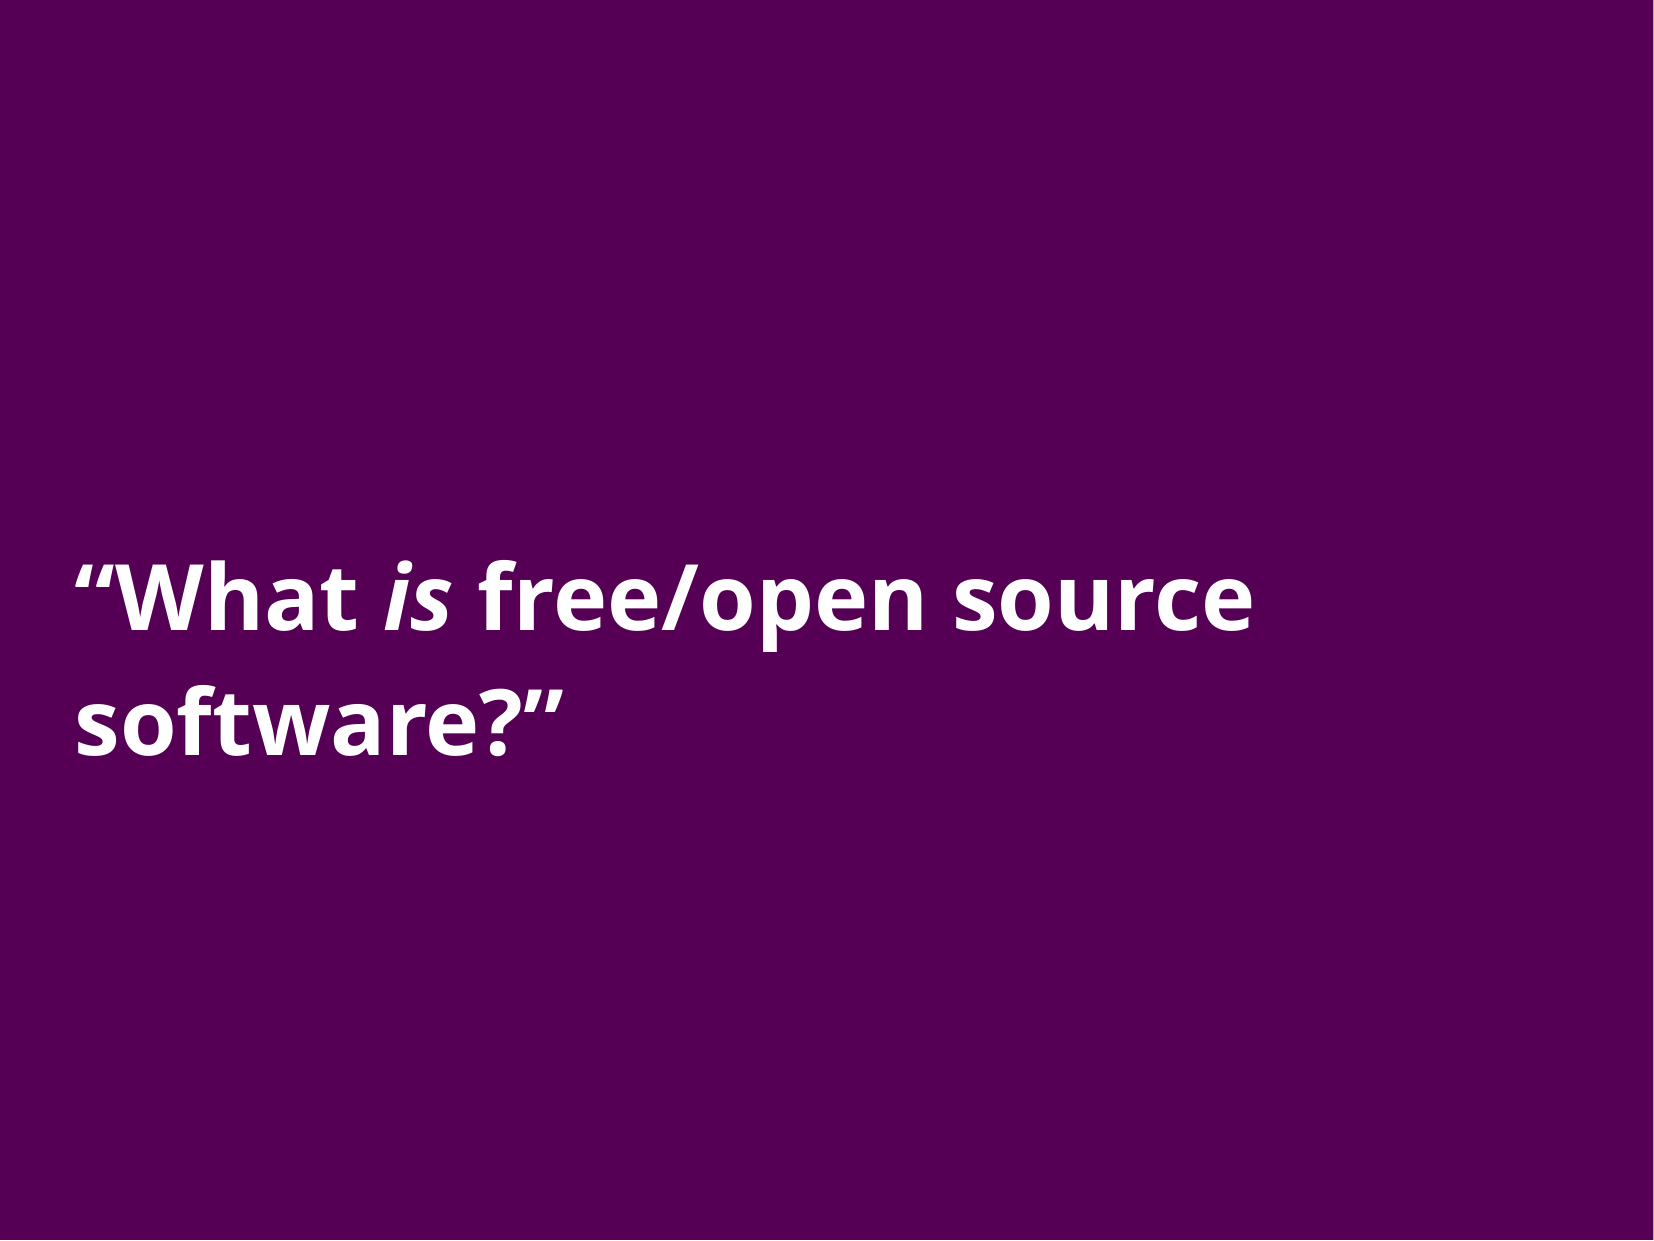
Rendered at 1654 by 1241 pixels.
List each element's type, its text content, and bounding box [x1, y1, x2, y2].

text_box “What is free/open source software?” [60, 525, 1651, 781]
